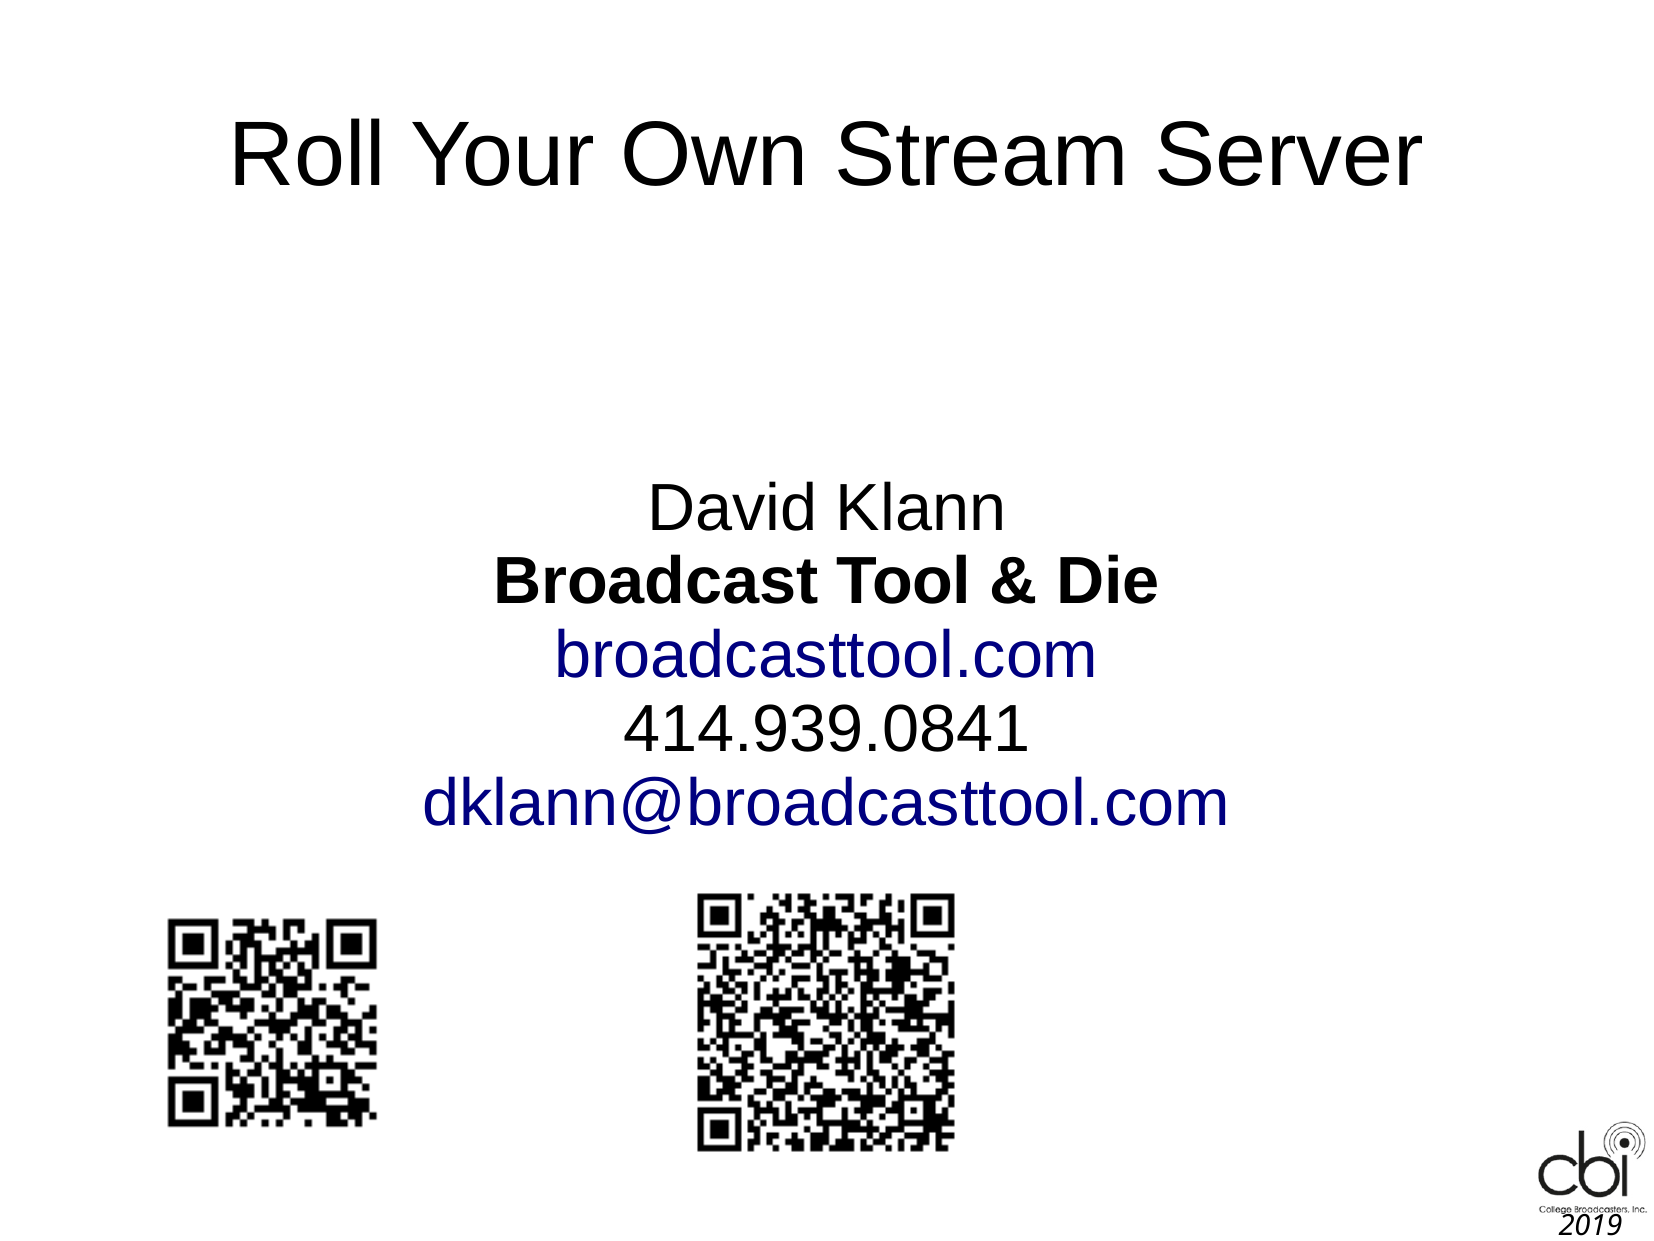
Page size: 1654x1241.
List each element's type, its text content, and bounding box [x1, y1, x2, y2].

picture [1529, 1120, 1654, 1216]
picture [140, 891, 406, 1156]
picture [673, 869, 980, 1177]
title Roll Your Own Stream Server [228, 51, 1426, 256]
subtitle David Klann Broadcast Tool & Die broadcasttool.com 414.939.0841 dklann@broadcasttool.com [82, 295, 1571, 1015]
